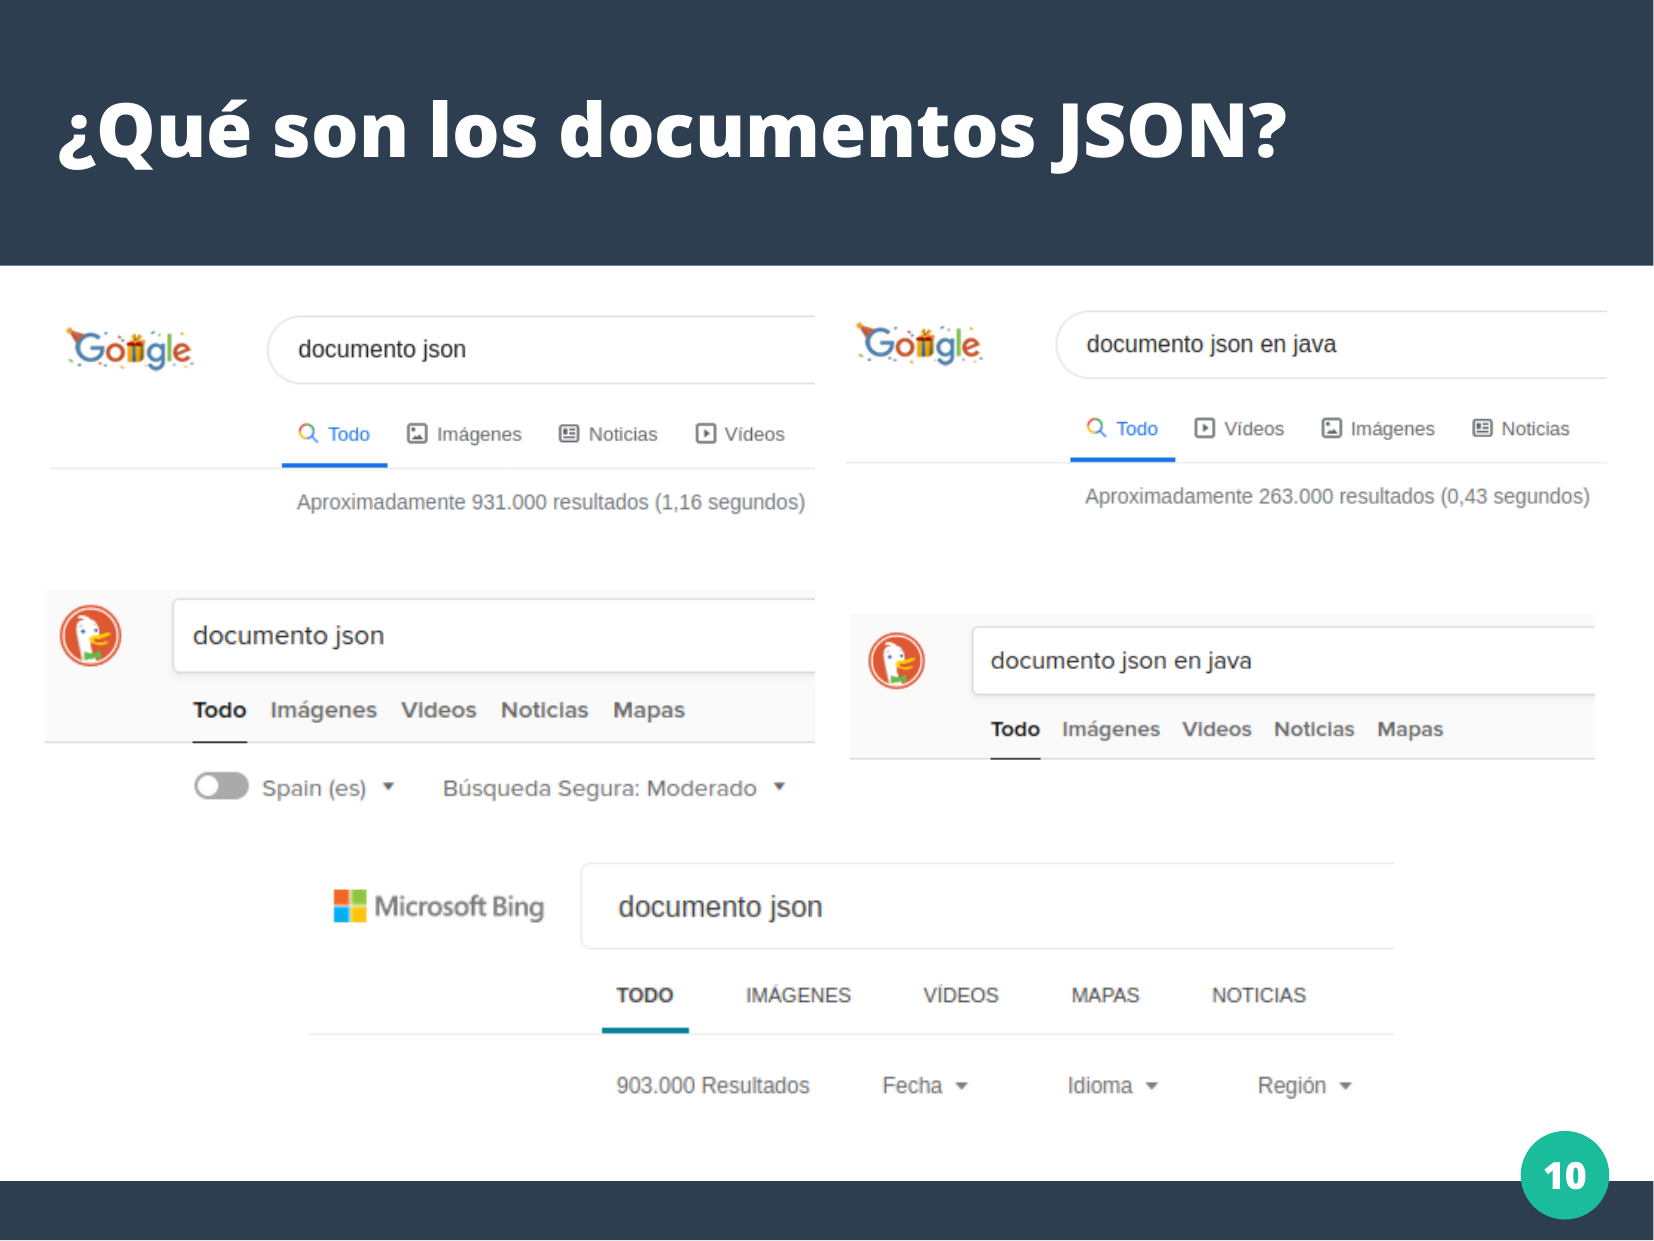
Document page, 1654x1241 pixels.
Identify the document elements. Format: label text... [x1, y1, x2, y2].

picture [50, 295, 815, 532]
picture [850, 614, 1595, 785]
picture [846, 296, 1607, 532]
picture [45, 590, 815, 815]
picture [309, 850, 1394, 1110]
title ¿Qué son los documentos JSON? [59, 49, 1595, 207]
